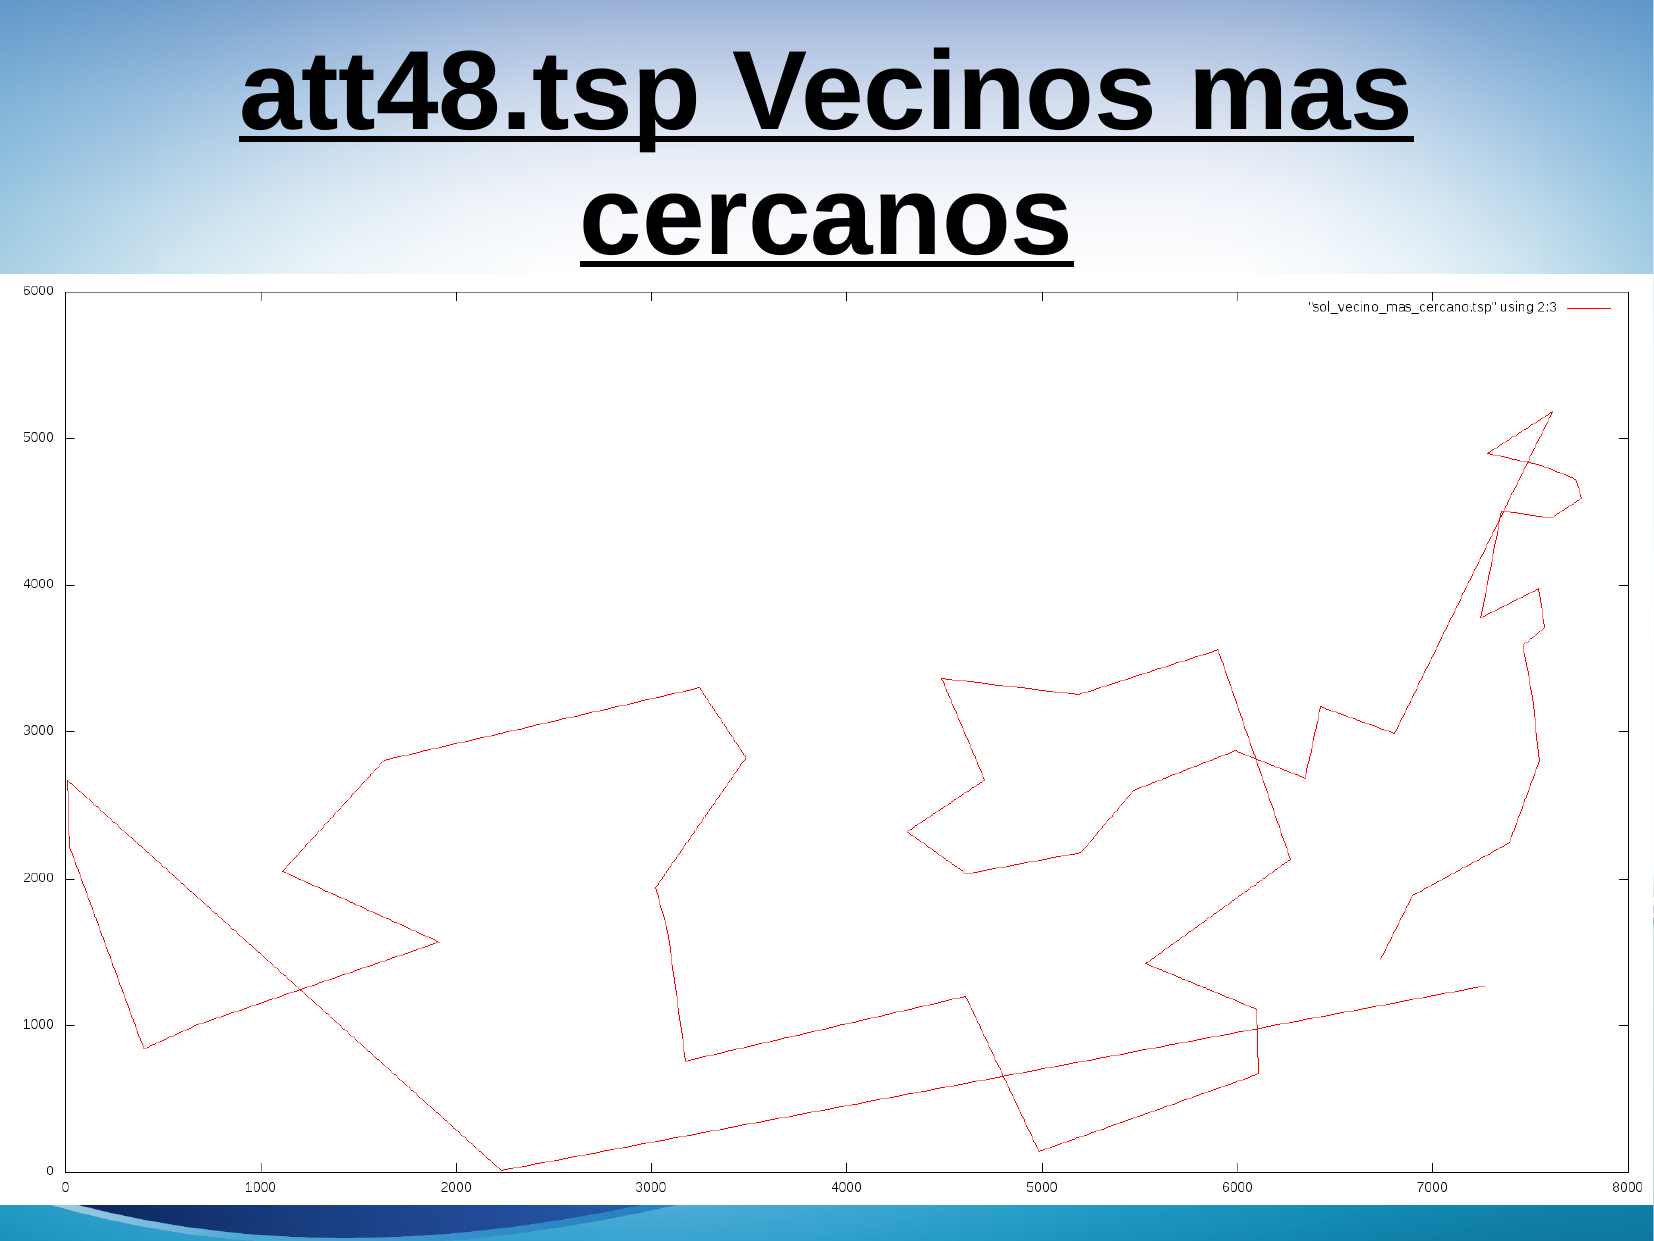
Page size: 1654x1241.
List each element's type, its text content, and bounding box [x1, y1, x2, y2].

picture [0, 0, 1654, 1241]
title att48.tsp Vecinos mas cercanos [82, 26, 1571, 274]
